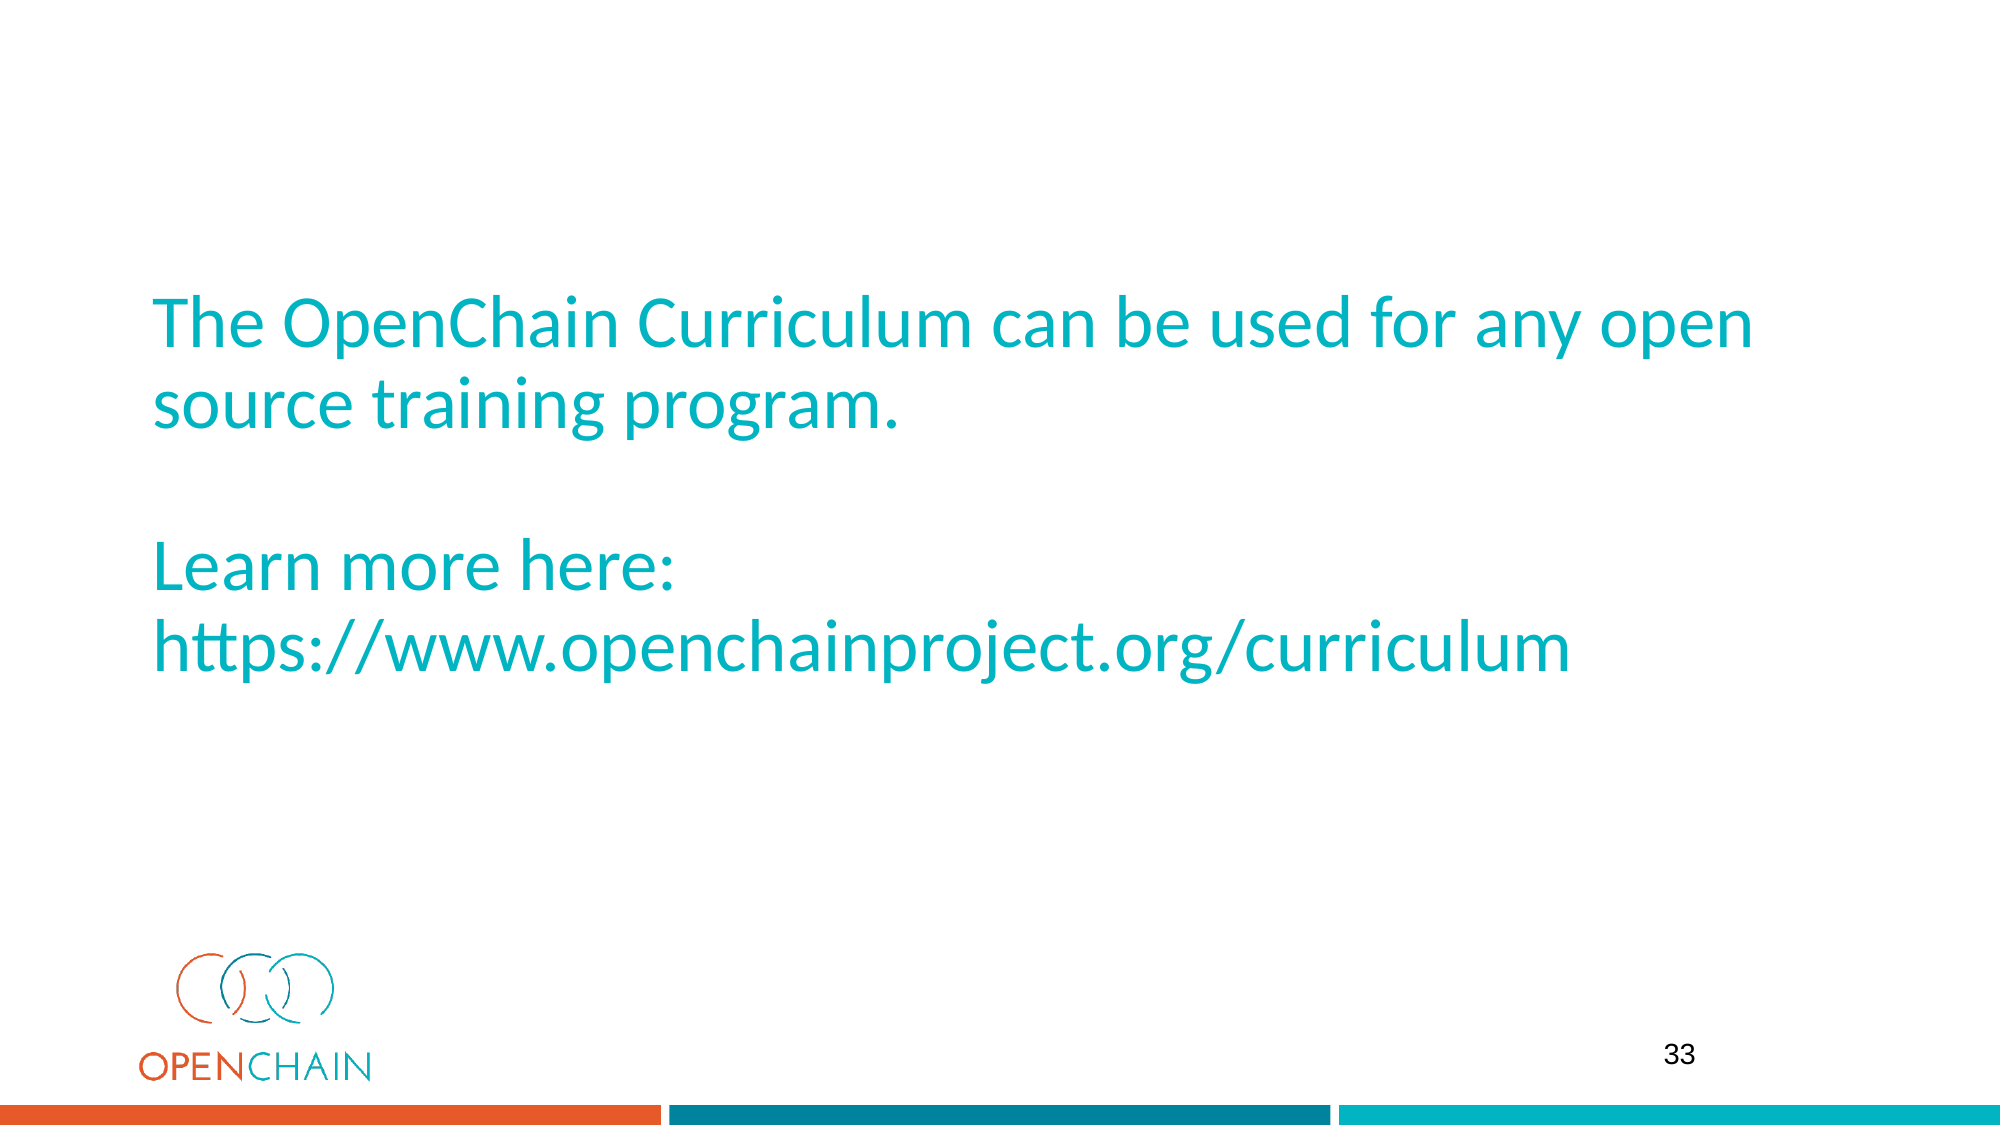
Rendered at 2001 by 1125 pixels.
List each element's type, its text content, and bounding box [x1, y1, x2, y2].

picture [137, 951, 372, 1082]
title The OpenChain Curriculum can be used for any open source training program. Learn more here: https://www.openchainproject.org/curriculum [137, 376, 1863, 594]
slide_number <number> [1648, 1022, 1863, 1083]
